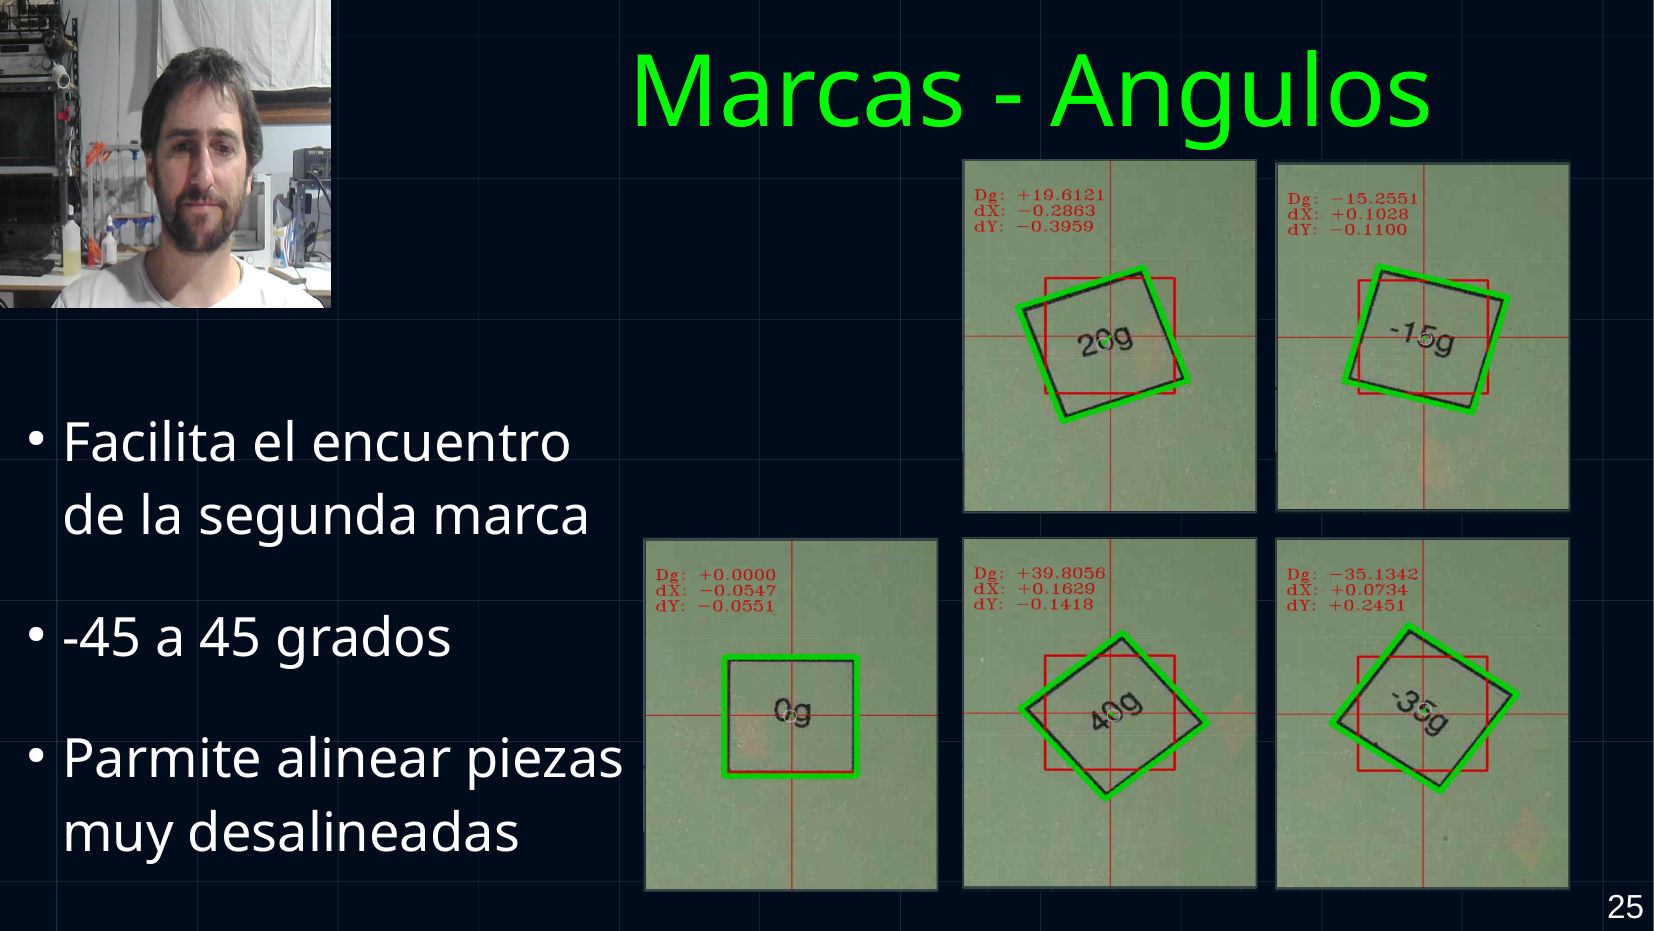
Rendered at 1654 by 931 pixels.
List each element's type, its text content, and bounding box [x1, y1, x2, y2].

picture [0, 0, 1654, 931]
text_box <number> [1592, 880, 1654, 931]
text_box Marcas - Angulos [614, 11, 1437, 277]
text_box Facilita el encuentro de la segunda marca -45 a 45 grados Parmite alinear piezas muy desalineadas [11, 395, 644, 857]
